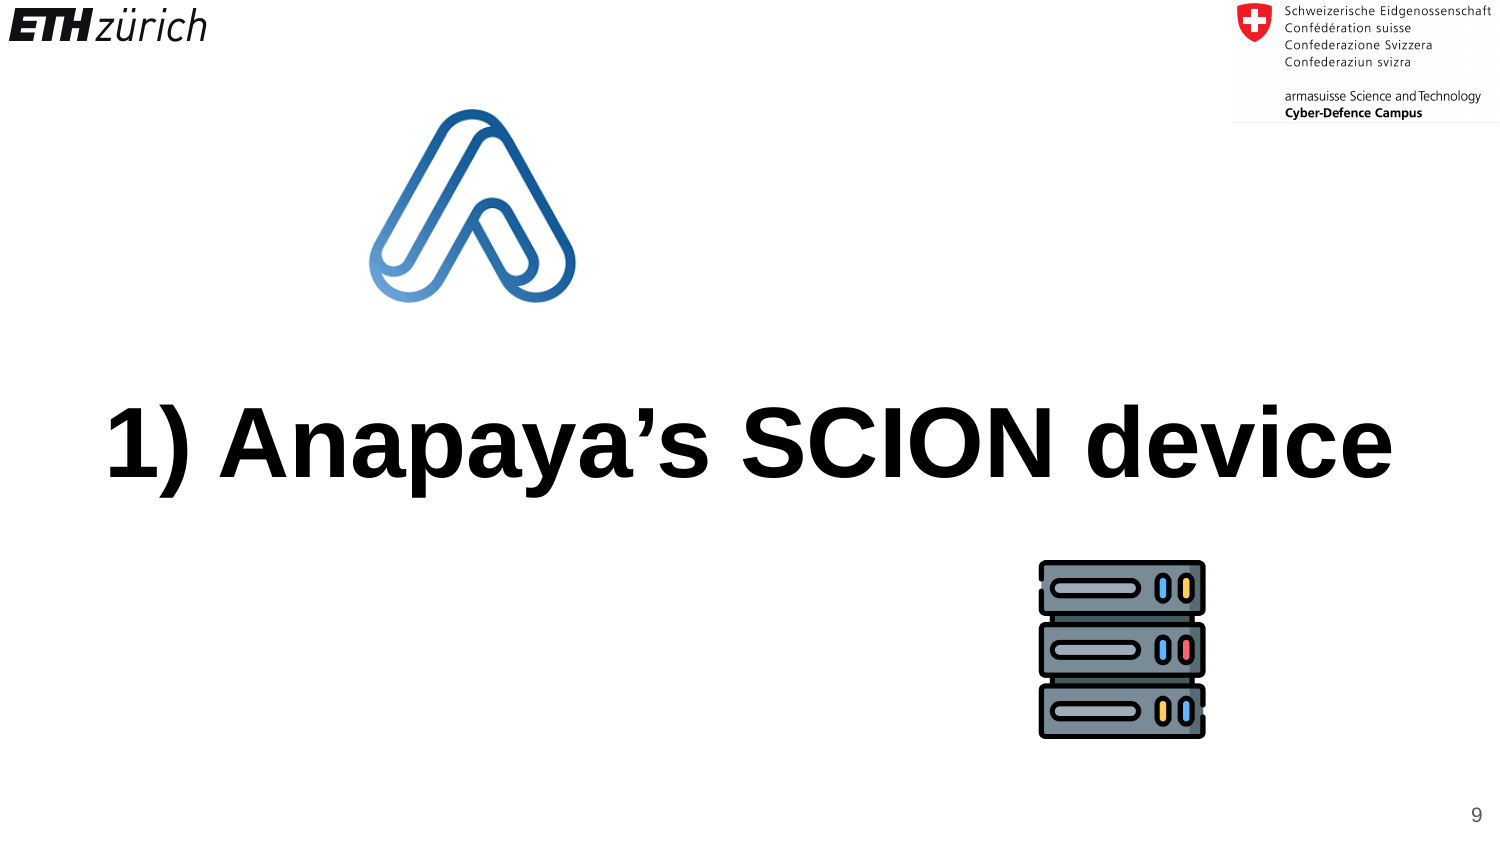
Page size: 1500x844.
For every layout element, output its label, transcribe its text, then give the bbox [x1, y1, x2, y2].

picture [8, 8, 207, 42]
picture [354, 88, 591, 325]
picture [1033, 560, 1211, 739]
text_box 1) Anapaya’s SCION device [0, 236, 1500, 650]
picture [1232, 0, 1500, 123]
